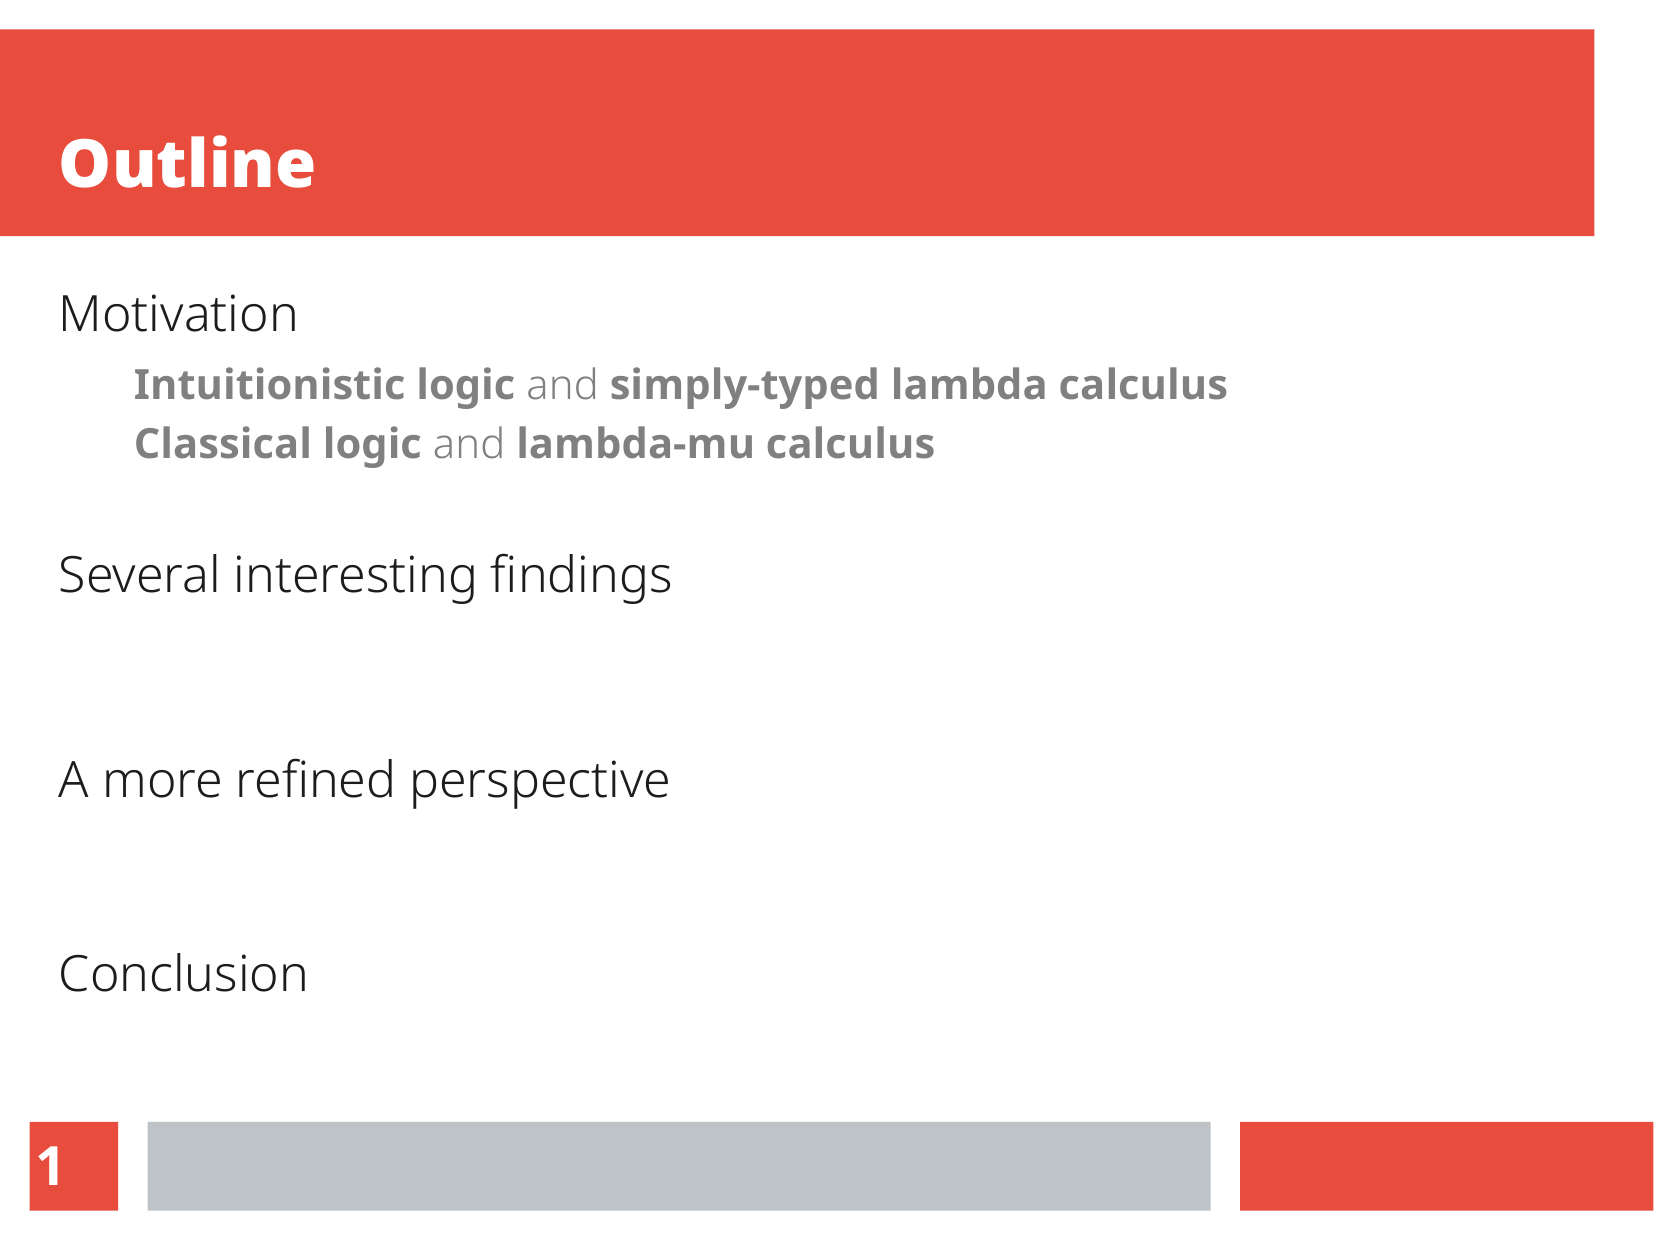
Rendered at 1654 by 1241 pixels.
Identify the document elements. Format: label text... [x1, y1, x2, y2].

title Outline [59, 58, 1595, 207]
text_box 1 [20, 1119, 254, 1210]
subtitle Motivation Intuitionistic logic and simply-typed lambda calculus Classical logic and lambda-mu calculus Several interesting findings A more refined perspective Conclusion [59, 277, 1565, 1046]
